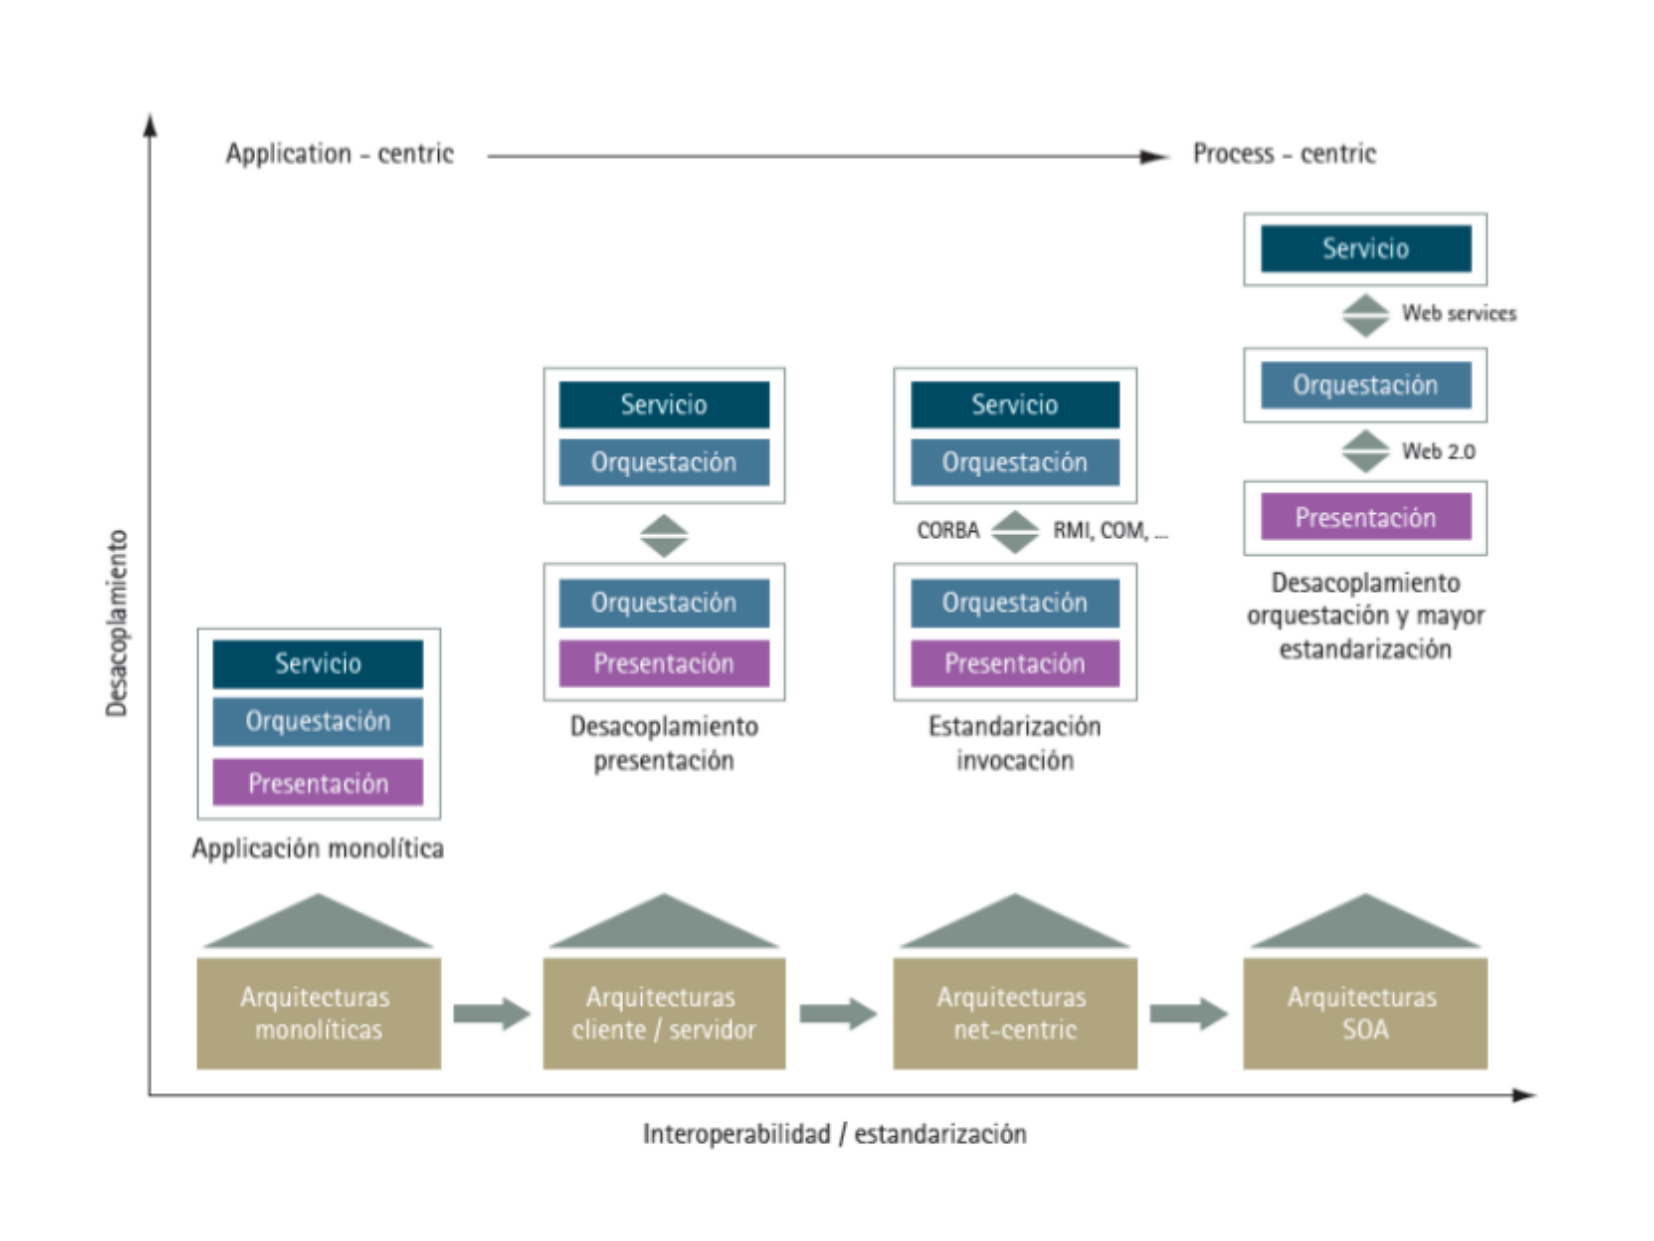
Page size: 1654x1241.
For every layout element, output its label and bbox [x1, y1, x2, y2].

picture [74, 109, 1588, 1158]
